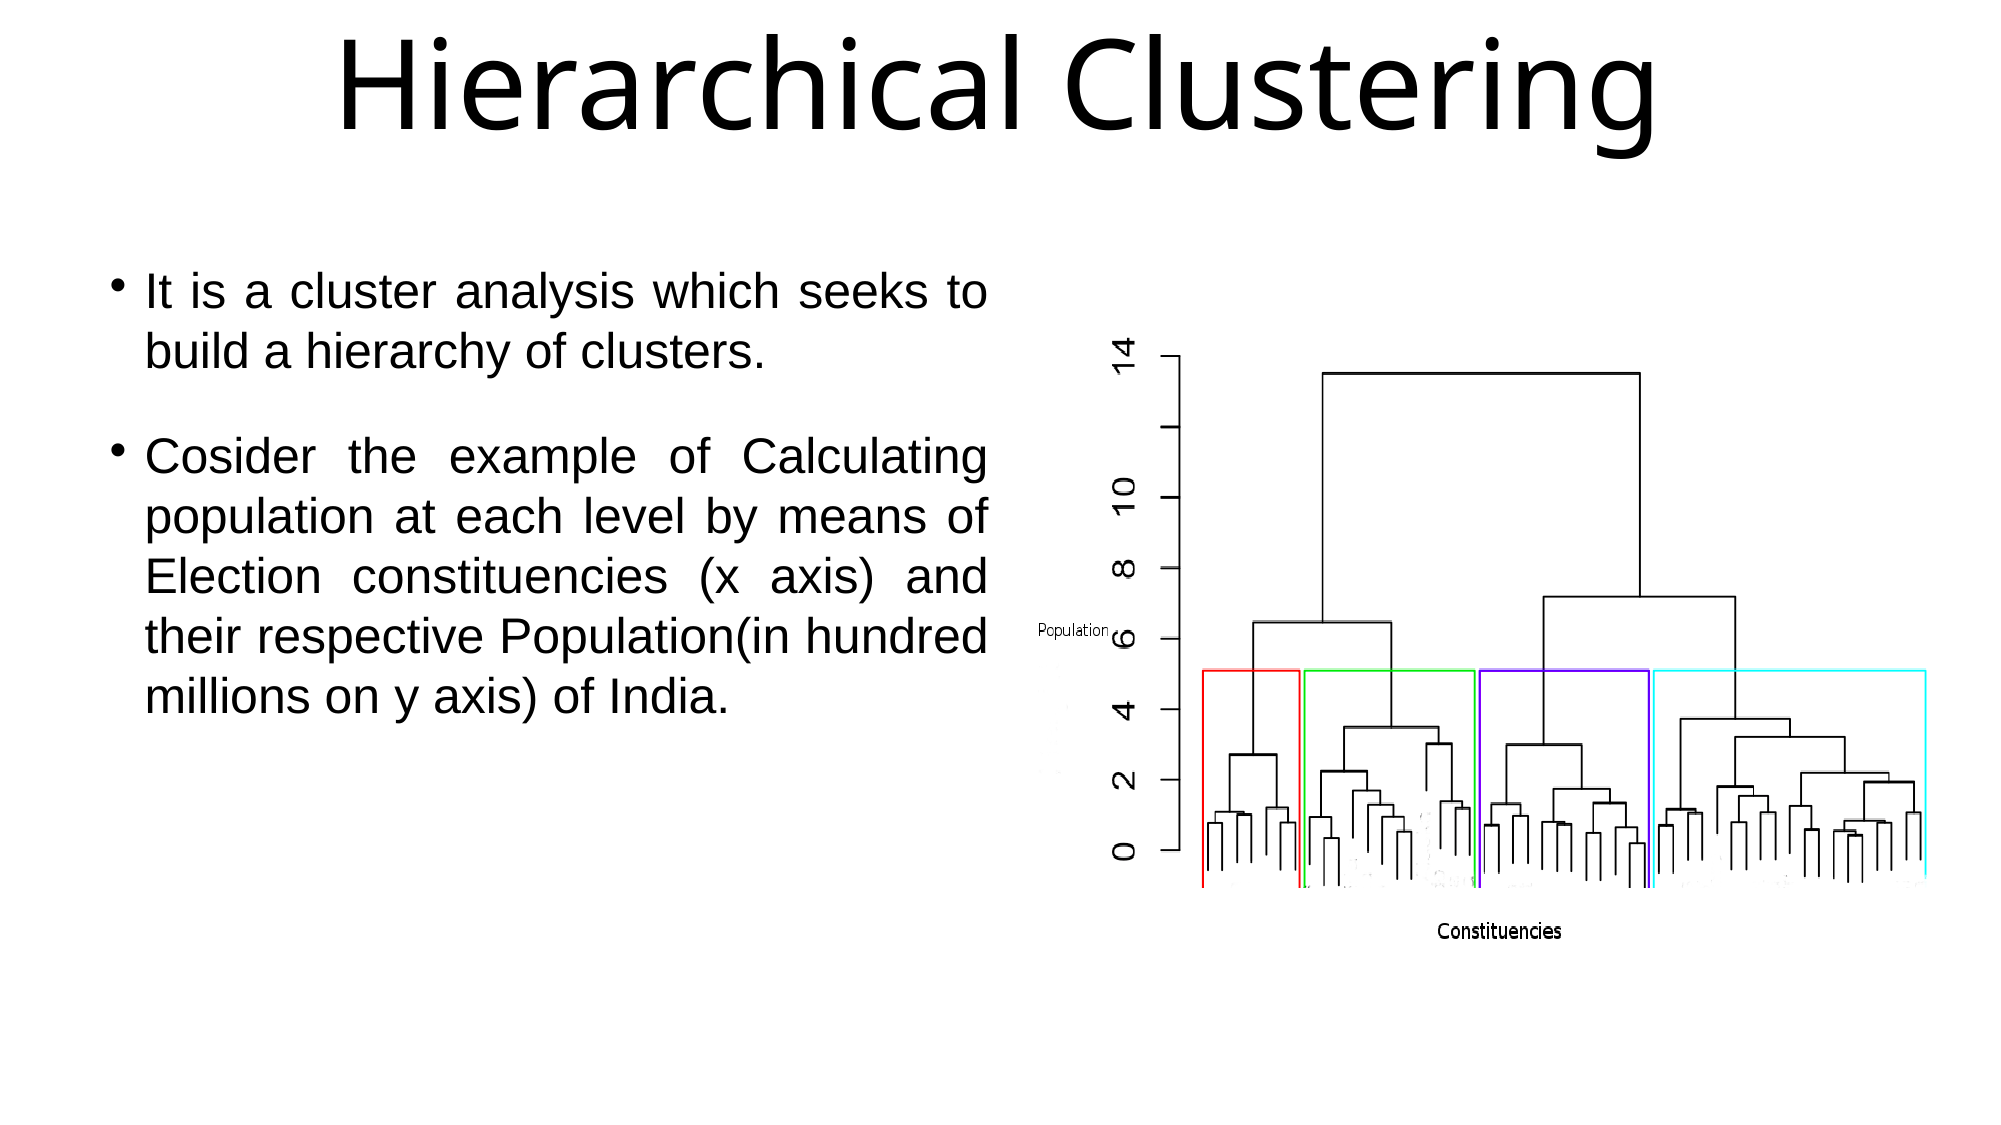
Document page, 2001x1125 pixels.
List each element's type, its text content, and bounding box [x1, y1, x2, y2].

text_box Hierarchical Clustering [248, 11, 1748, 163]
text_box It is a cluster analysis which seeks to build a hierarchy of clusters. Cosider the example of Calculating population at each level by means of Election constituencies (x axis) and their respective Population(in hundred millions on y axis) of India. [94, 251, 1004, 824]
picture [1027, 283, 1969, 1040]
